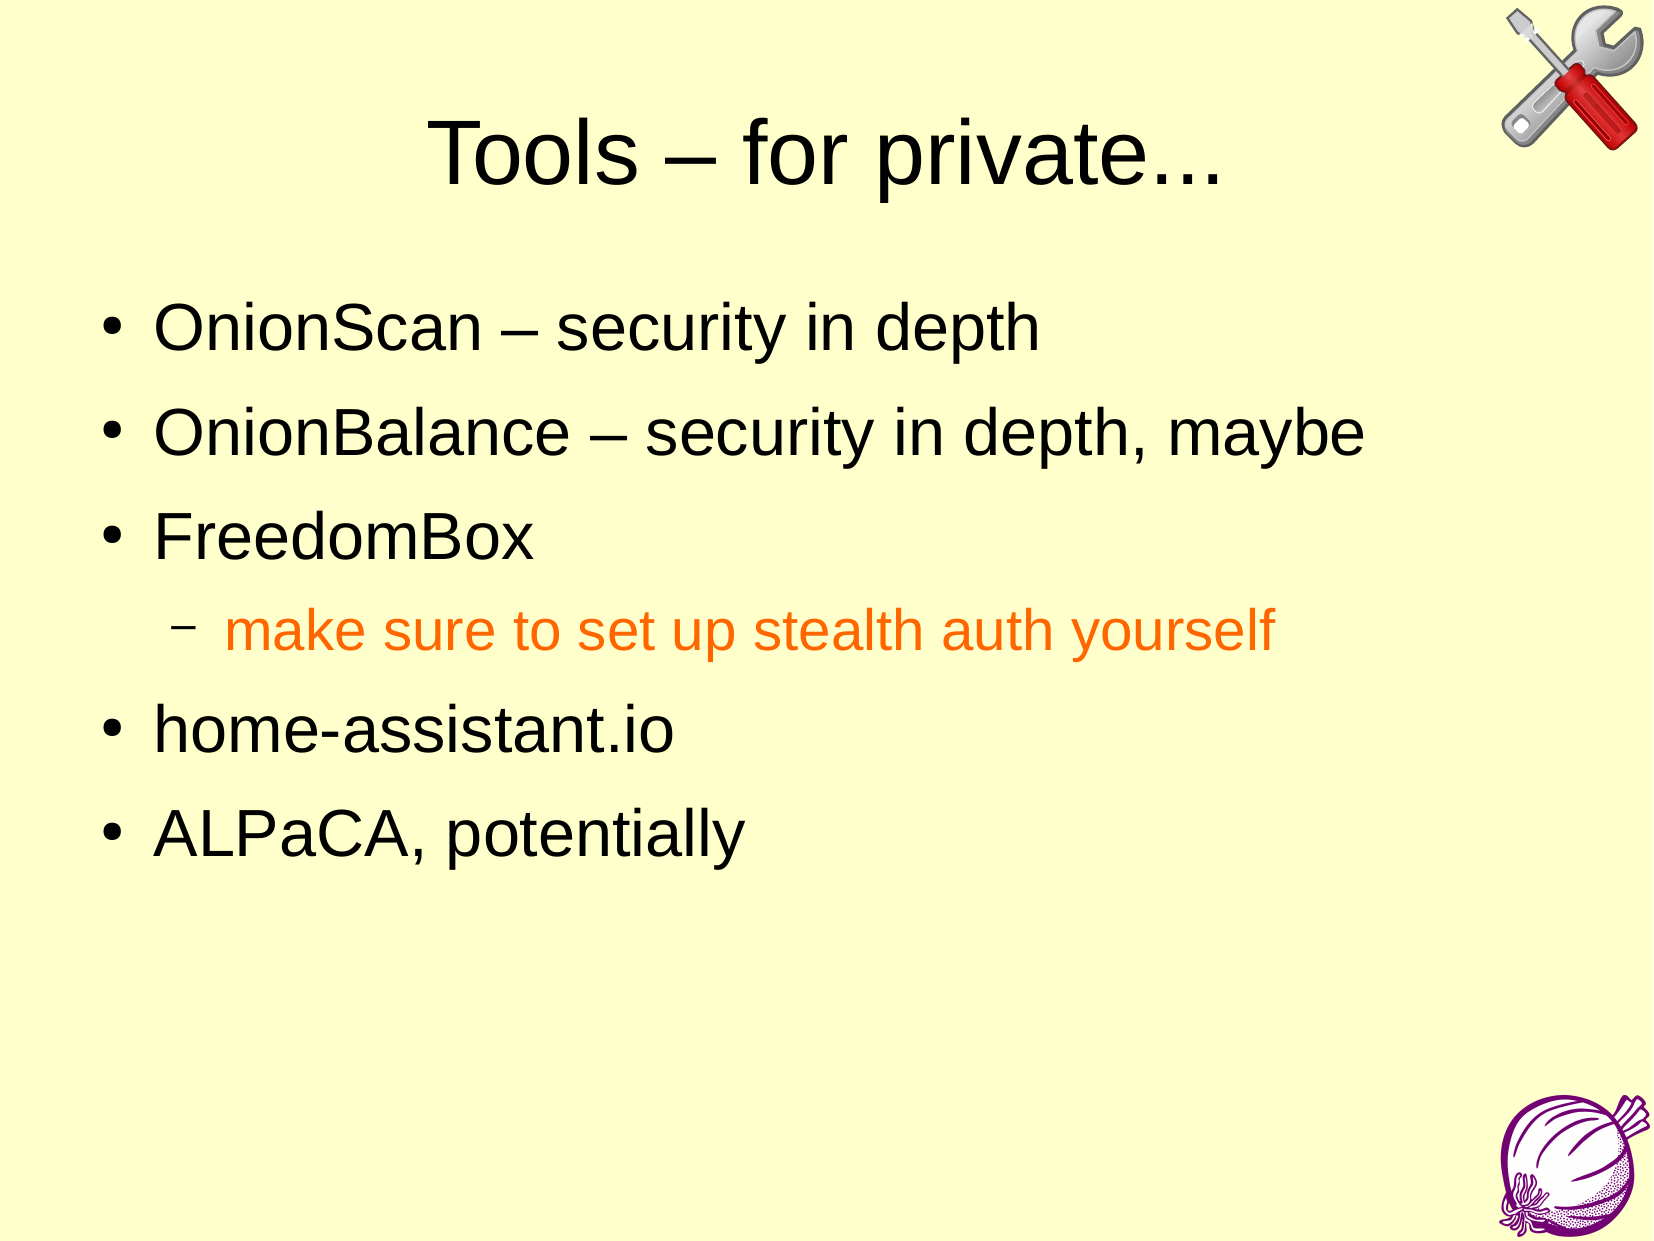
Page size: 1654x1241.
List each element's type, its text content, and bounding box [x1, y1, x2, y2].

title Tools – for private... [82, 49, 1571, 257]
list OnionScan – security in depth OnionBalance – security in depth, maybe FreedomBox make sure to set up stealth auth yourself home-assistant.io ALPaCA, potentially [82, 290, 1571, 1010]
picture [1492, 0, 1651, 158]
